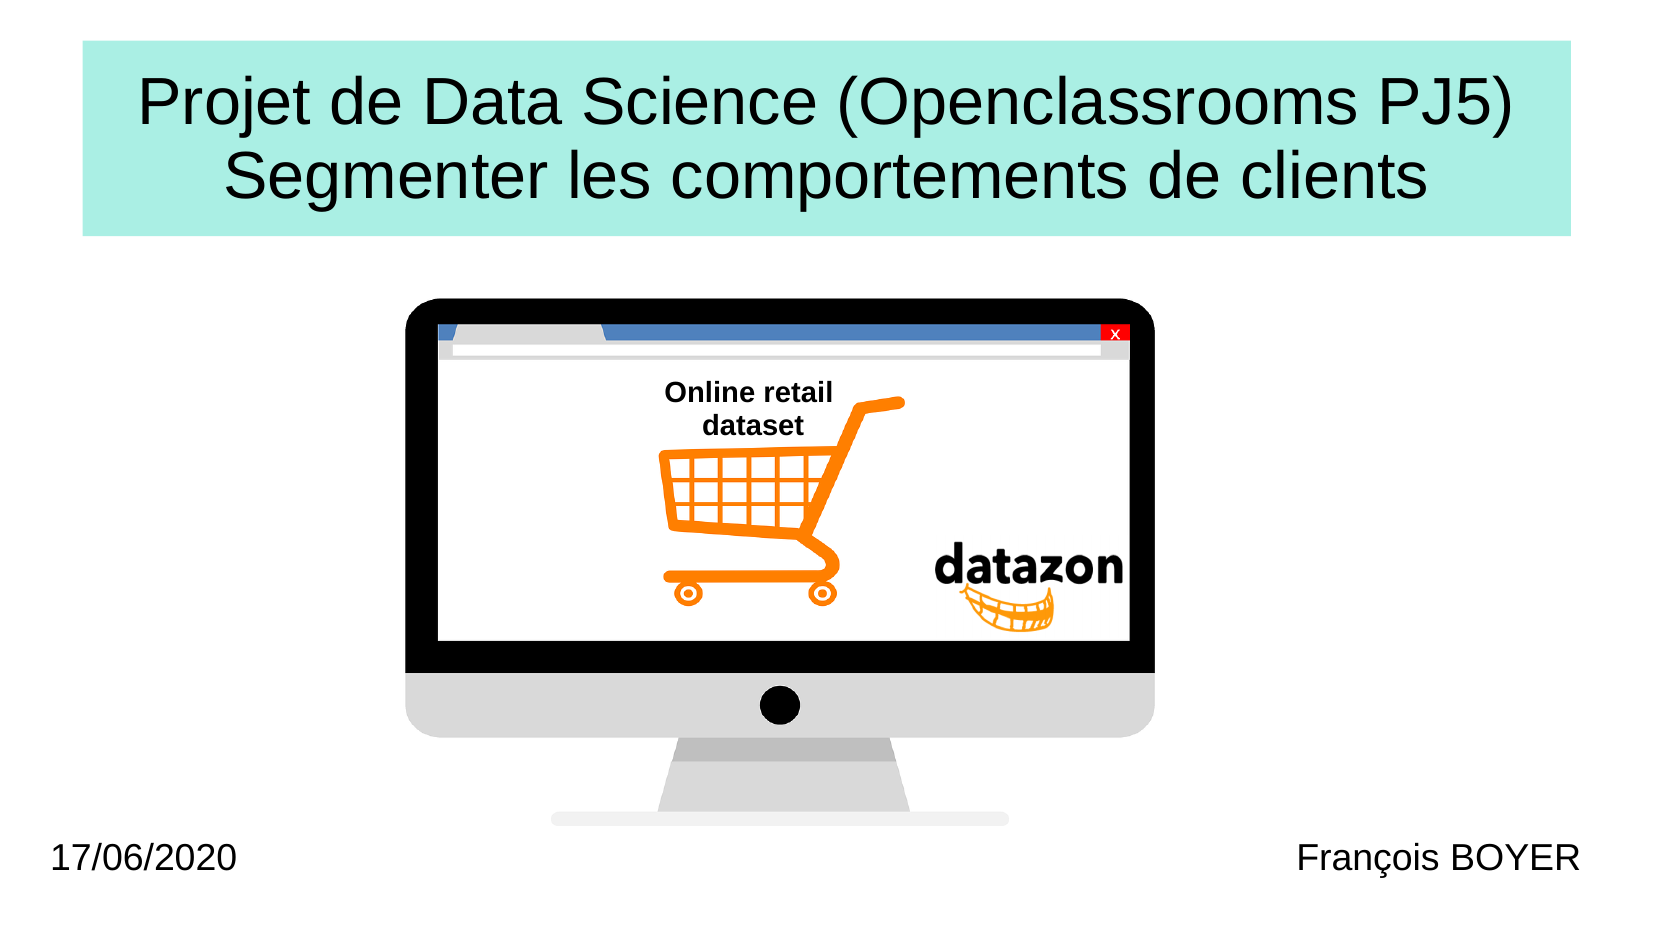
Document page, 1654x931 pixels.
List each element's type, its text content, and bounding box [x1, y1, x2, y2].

text_box Online retail dataset [649, 368, 965, 449]
picture [318, 237, 1242, 851]
text_box 17/06/2020 [35, 829, 351, 886]
text_box François BOYER [1281, 829, 1597, 886]
title Projet de Data Science (Openclassrooms PJ5) Segmenter les comportements de clients [82, 40, 1571, 237]
